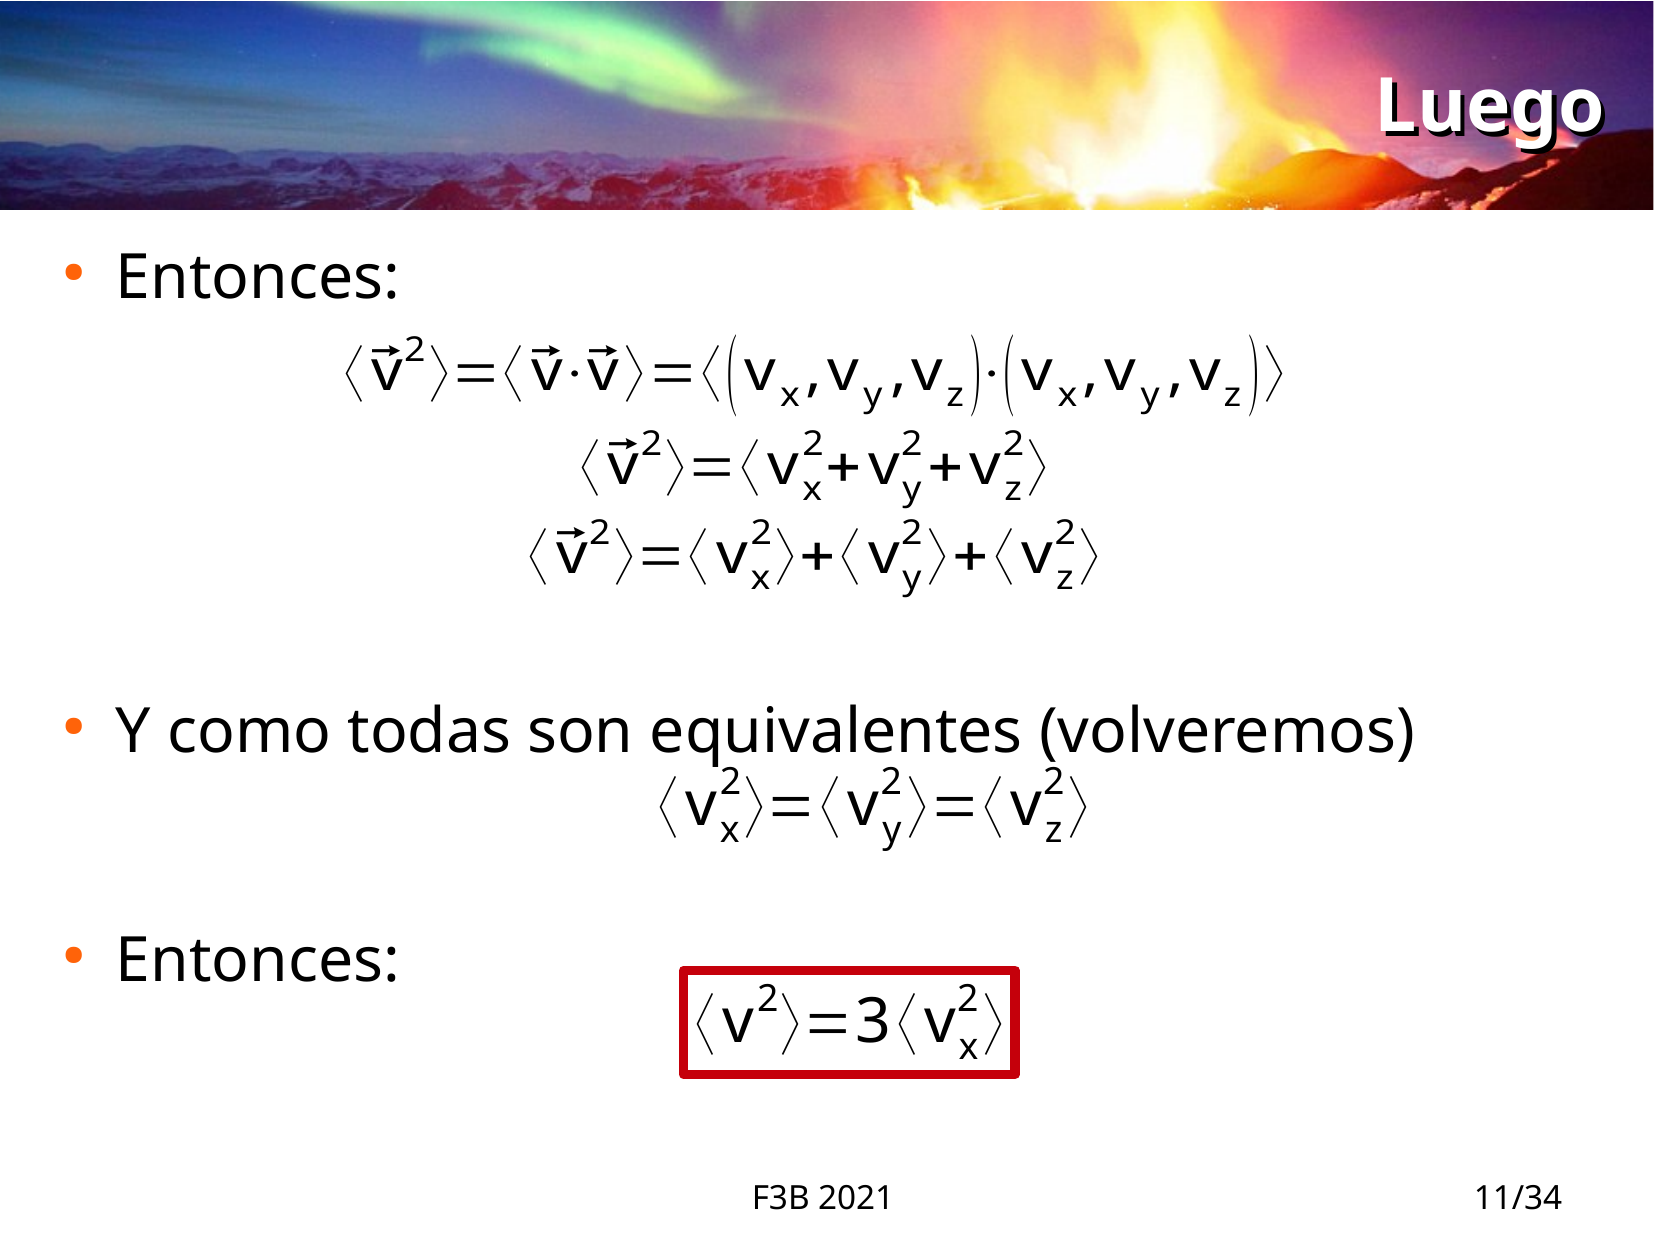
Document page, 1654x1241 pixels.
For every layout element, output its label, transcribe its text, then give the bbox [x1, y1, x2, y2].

chart [688, 975, 1011, 1070]
chart [336, 328, 1292, 598]
picture [0, 1, 1654, 210]
title Luego [45, 15, 1606, 191]
list Entonces: Y como todas son equivalentes (volveremos) Entonces: [45, 231, 1606, 1132]
chart [651, 758, 1096, 853]
